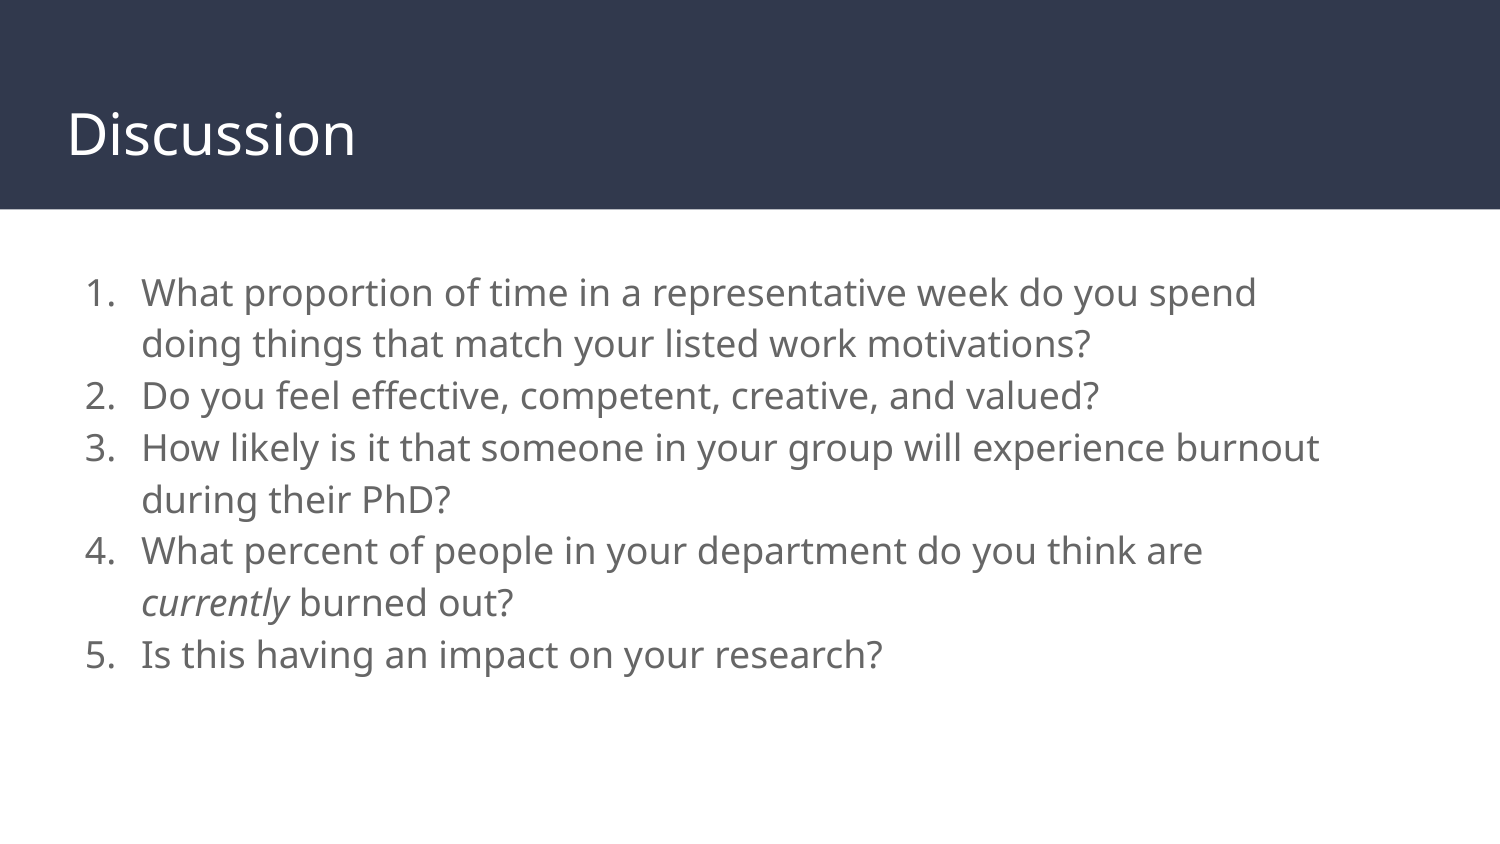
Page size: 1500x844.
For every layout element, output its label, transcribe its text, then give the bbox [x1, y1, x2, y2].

list What proportion of time in a representative week do you spend doing things that match your listed work motivations? Do you feel effective, competent, creative, and valued? How likely is it that someone in your group will experience burnout during their PhD? What percent of people in your department do you think are currently burned out? Is this having an impact on your research? [51, 247, 1354, 752]
title Discussion [51, 82, 1449, 185]
